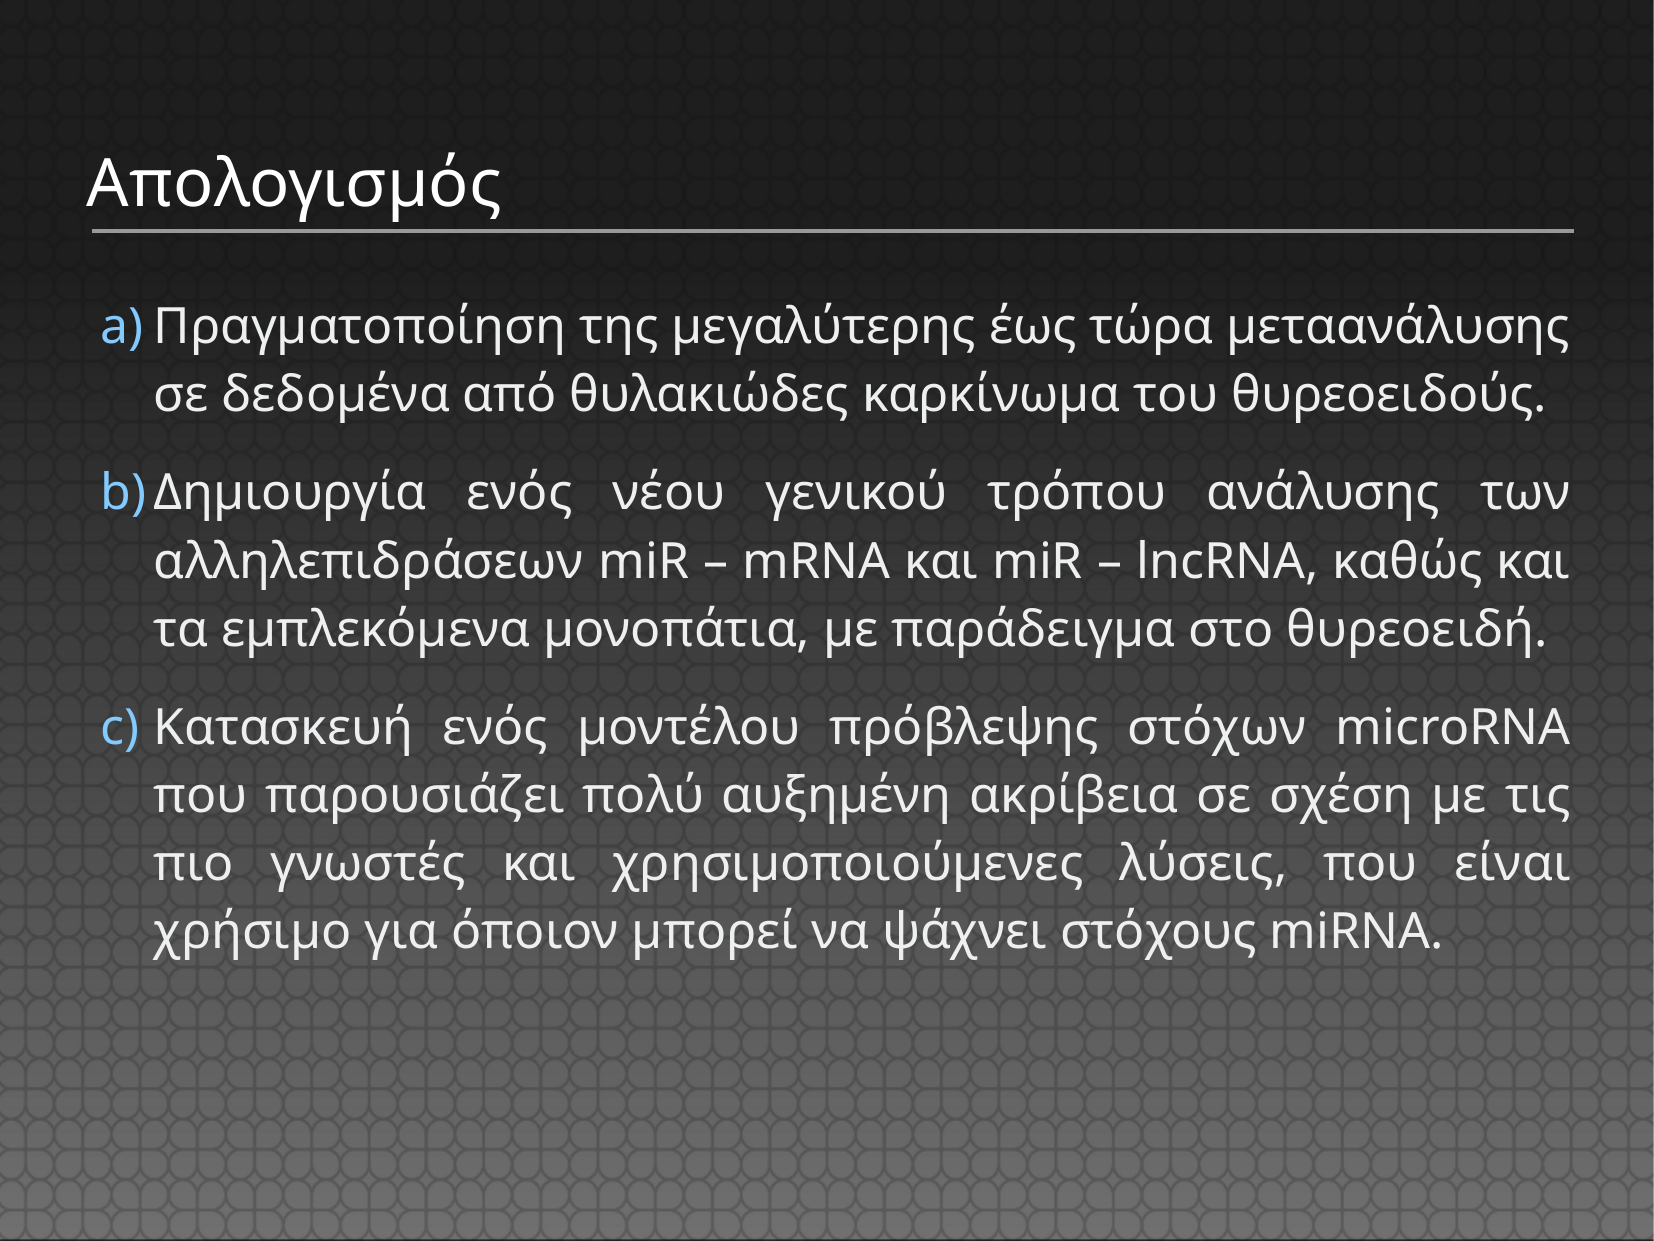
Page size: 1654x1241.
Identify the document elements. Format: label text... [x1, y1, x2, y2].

title Απολογισμός [86, 112, 1576, 249]
picture [0, 0, 1654, 1241]
list Πραγματοποίηση της μεγαλύτερης έως τώρα μεταανάλυσης σε δεδομένα από θυλακιώδες καρκίνωμα του θυρεοειδούς. Δημιουργία ενός νέου γενικού τρόπου ανάλυσης των αλληλεπιδράσεων miR – mRNA και miR – lncRNA, καθώς και τα εμπλεκόμενα μονοπάτια, με παράδειγμα στο θυρεοειδή. Κατασκευή ενός μοντέλου πρόβλεψης στόχων microRNA που παρουσιάζει πολύ αυξημένη ακρίβεια σε σχέση με τις πιο γνωστές και χρησιμοποιούμενες λύσεις, που είναι χρήσιμο για όποιον μπορεί να ψάχνει στόχους miRNA. [82, 290, 1571, 1049]
